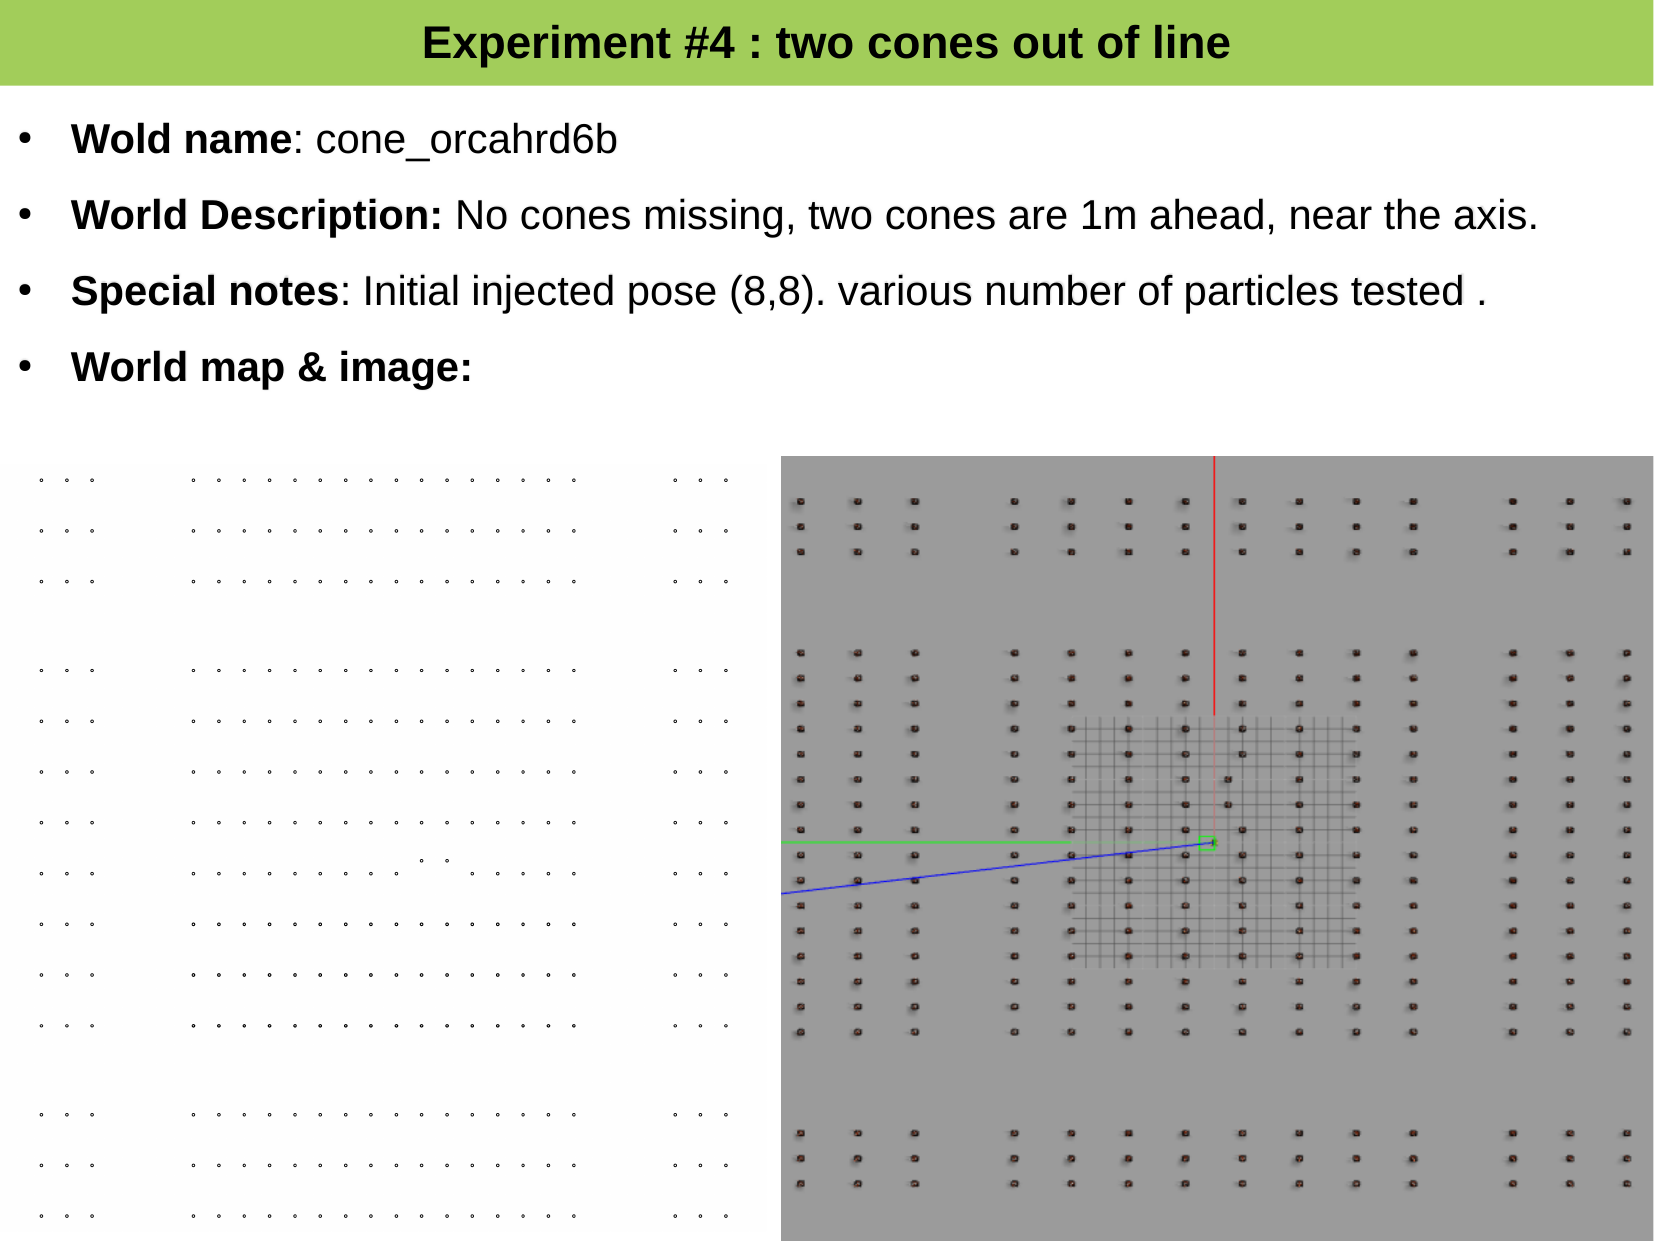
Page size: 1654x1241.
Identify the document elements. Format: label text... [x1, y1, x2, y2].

title Experiment #4 : two cones out of line [0, 0, 1654, 86]
picture [781, 456, 1654, 1241]
picture [0, 464, 767, 1232]
list Wold name: cone_orcahrd6b World Description: No cones missing, two cones are 1m ahead, near the axis. Special notes: Initial injected pose (8,8). various number of particles tested . World map & image: [0, 115, 1654, 1241]
